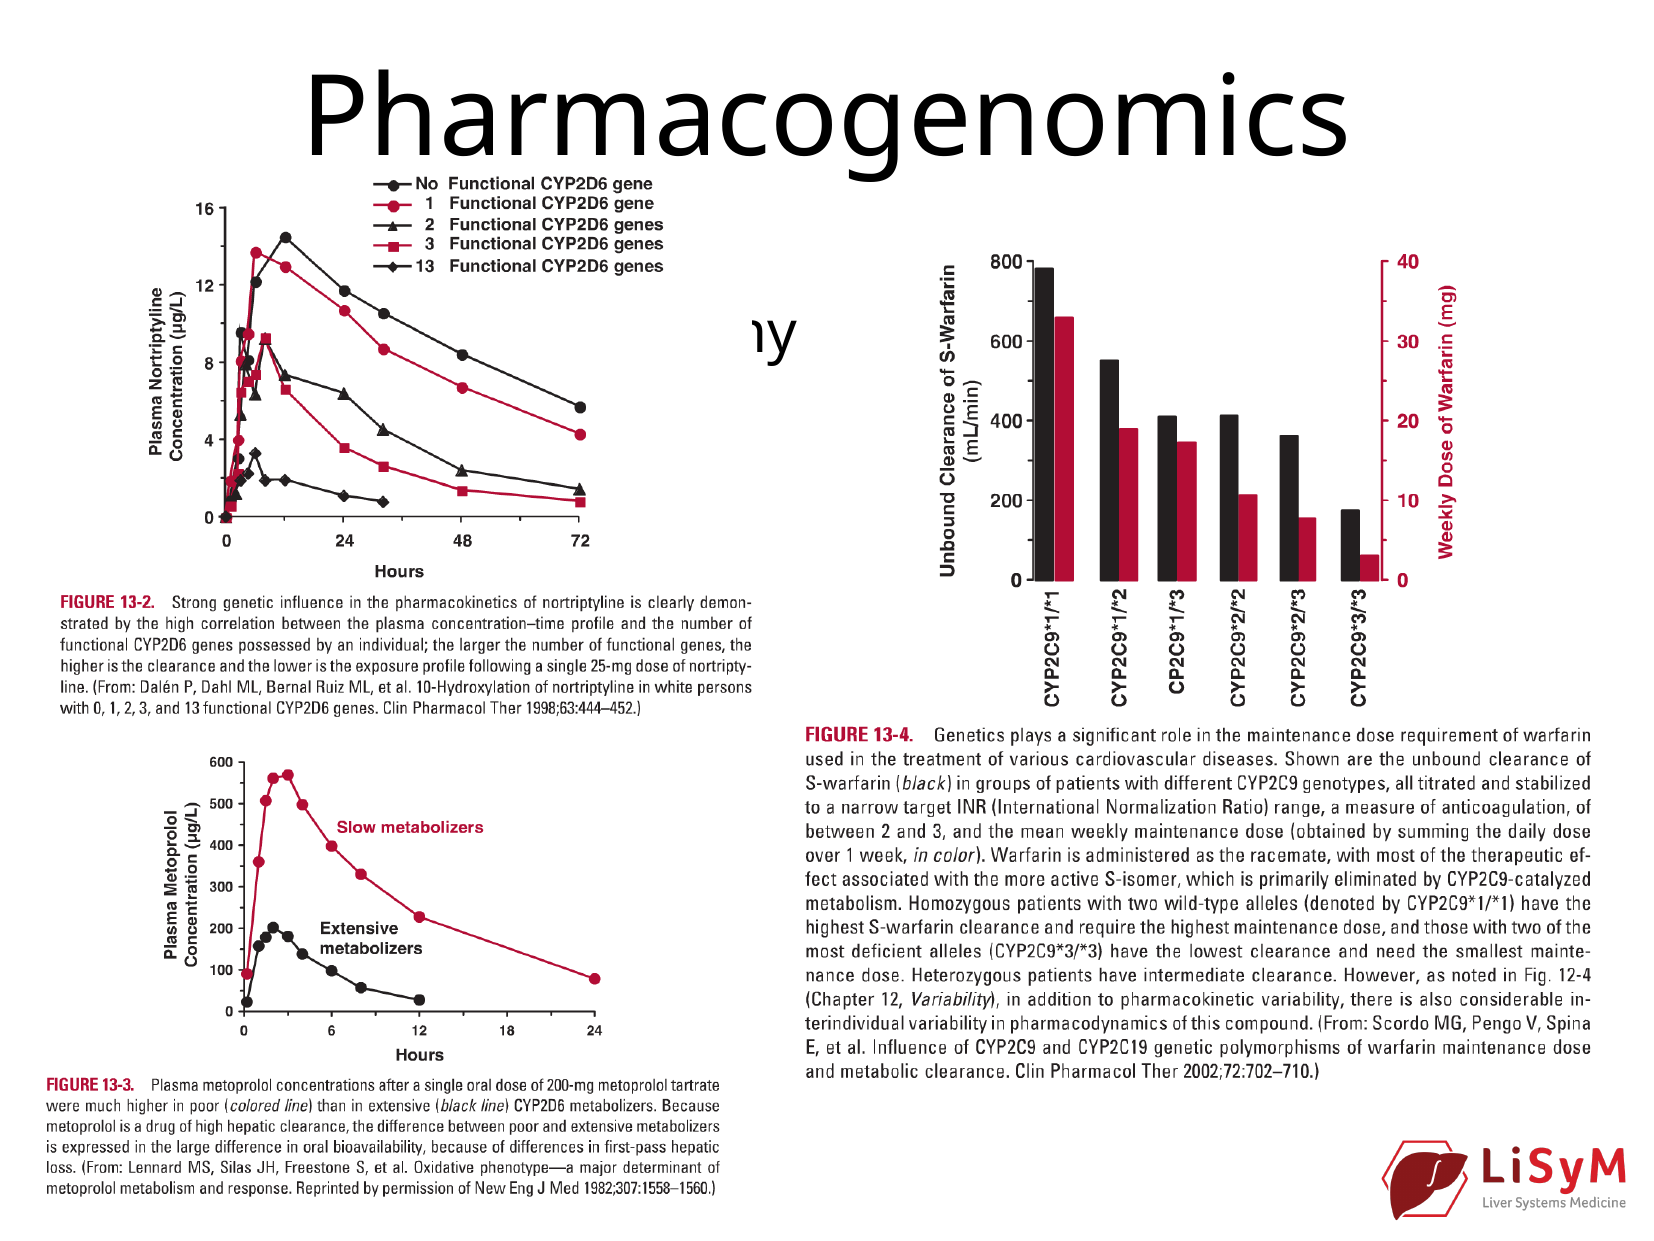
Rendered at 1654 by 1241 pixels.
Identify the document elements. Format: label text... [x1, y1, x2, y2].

picture [1380, 1139, 1627, 1222]
picture [804, 254, 1591, 1081]
list Individualized theraphy Warfarin example [82, 290, 804, 1010]
picture [60, 176, 752, 717]
title Pharmacogenomics [82, 8, 1571, 216]
picture [46, 756, 721, 1197]
